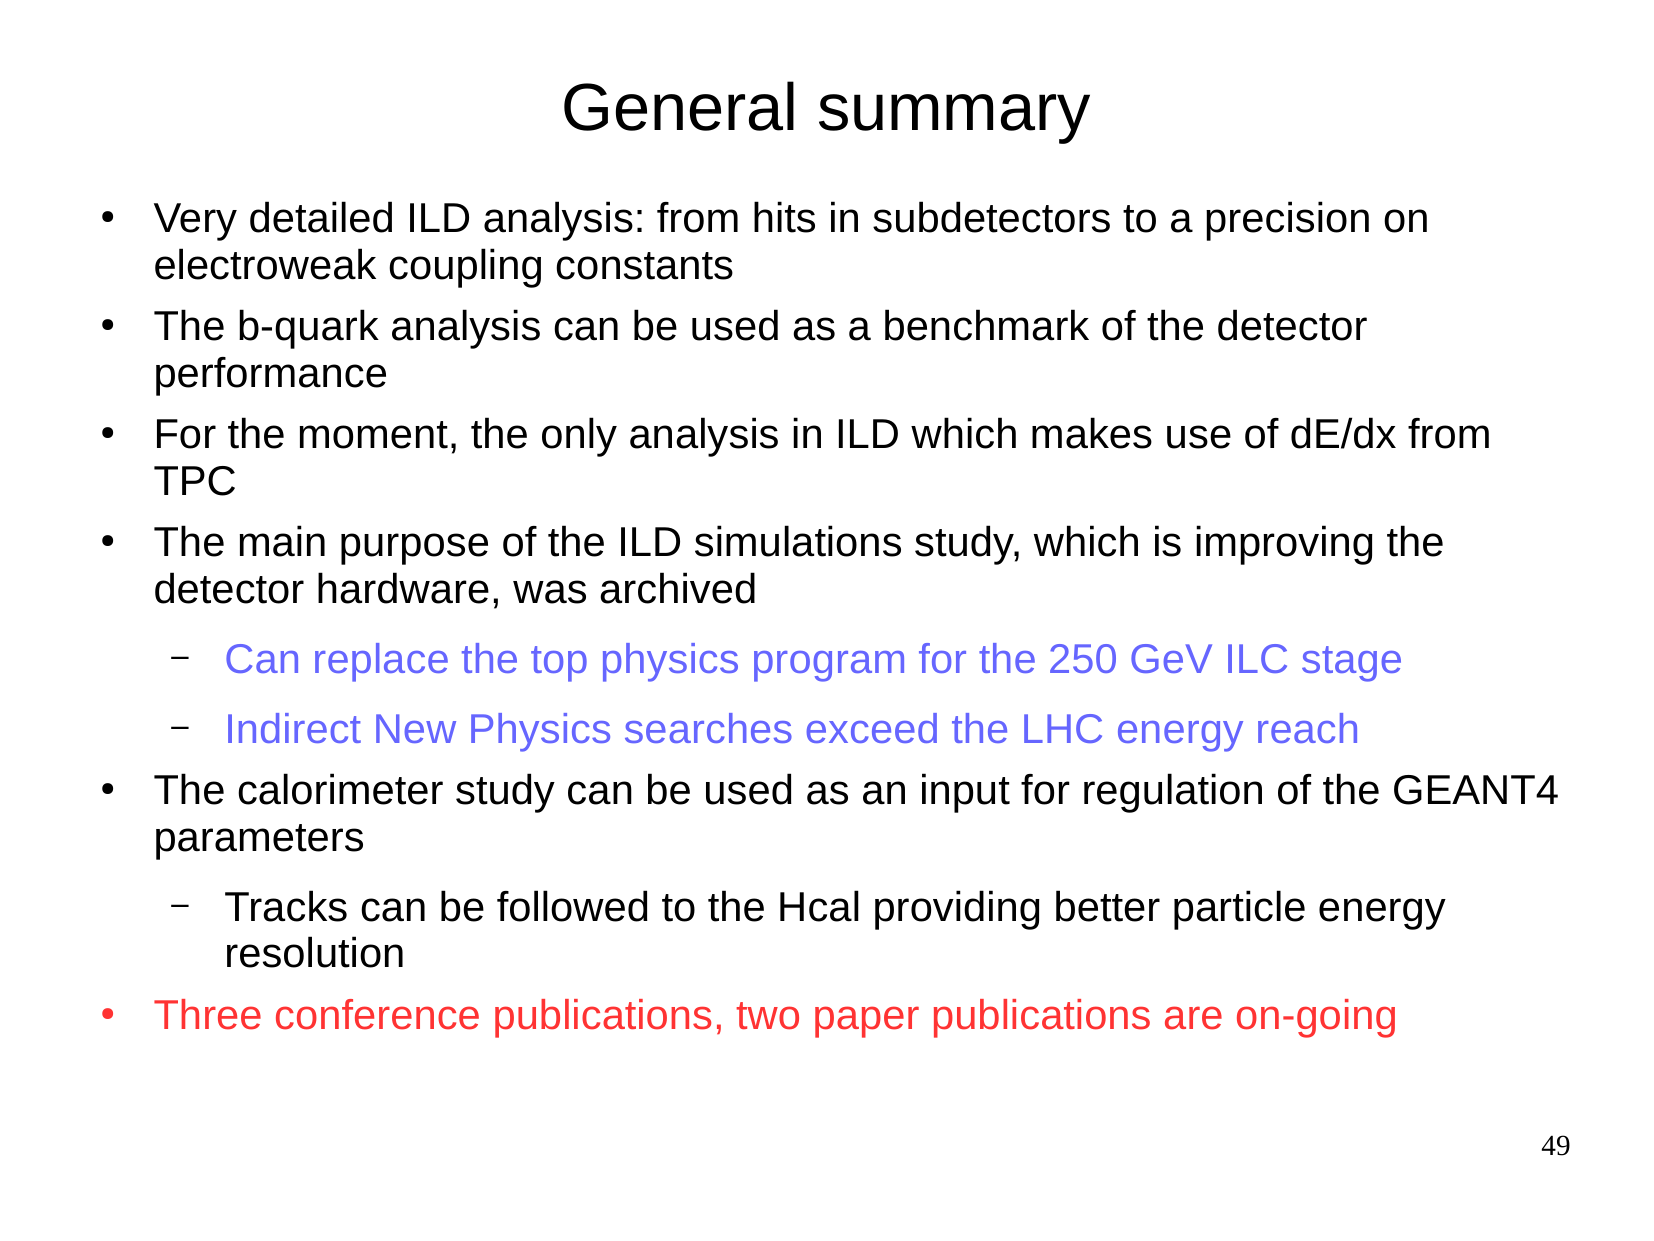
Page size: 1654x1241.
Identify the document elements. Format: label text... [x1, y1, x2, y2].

list Very detailed ILD analysis: from hits in subdetectors to a precision on electroweak coupling constants The b-quark analysis can be used as a benchmark of the detector performance For the moment, the only analysis in ILD which makes use of dE/dx from TPC The main purpose of the ILD simulations study, which is improving the detector hardware, was archived Can replace the top physics program for the 250 GeV ILC stage Indirect New Physics searches exceed the LHC energy reach The calorimeter study can be used as an input for regulation of the GEANT4 parameters Tracks can be followed to the Hcal providing better particle energy resolution Three conference publications, two paper publications are on-going [82, 195, 1571, 1171]
title General summary [82, 49, 1571, 166]
